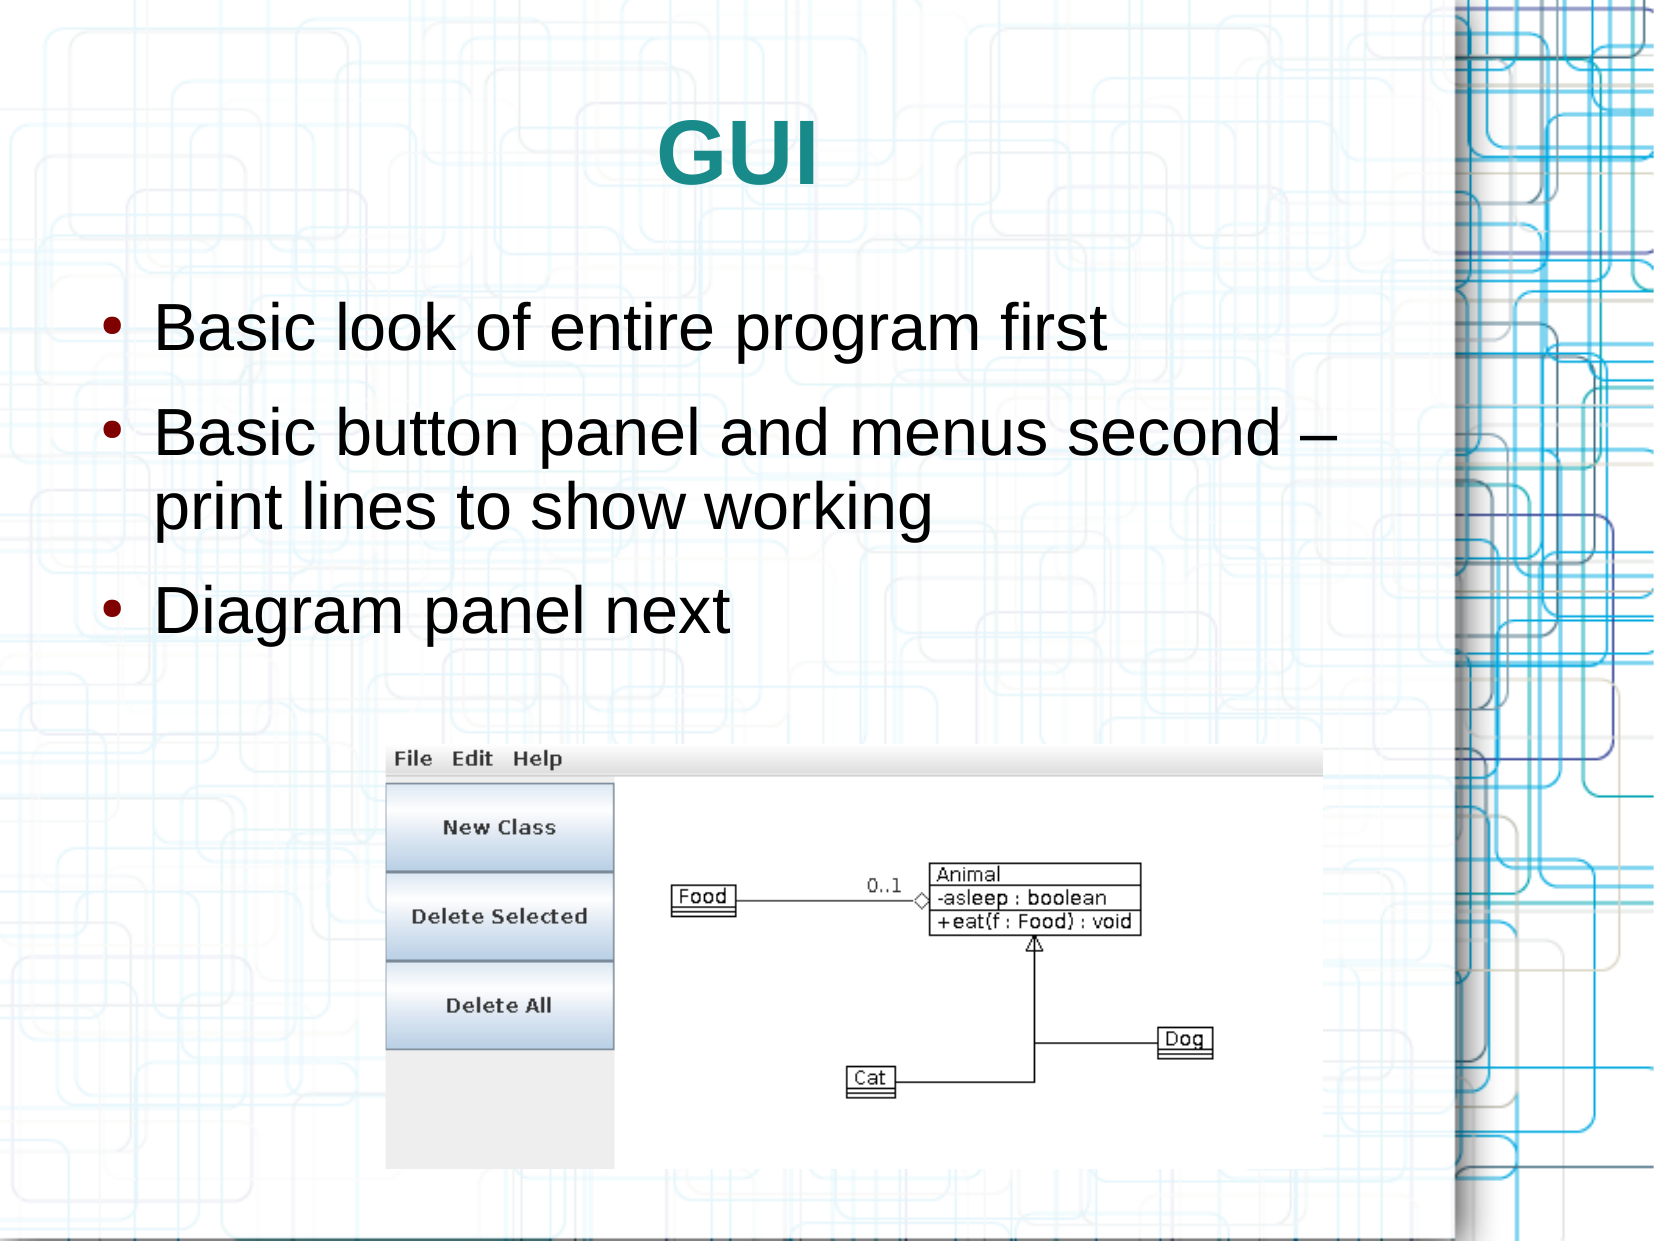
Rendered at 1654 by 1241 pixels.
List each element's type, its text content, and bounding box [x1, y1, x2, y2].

title GUI [59, 49, 1418, 257]
picture [0, 0, 1654, 1241]
picture [385, 744, 1323, 1169]
list Basic look of entire program first Basic button panel and menus second – print lines to show working Diagram panel next [82, 290, 1418, 1241]
